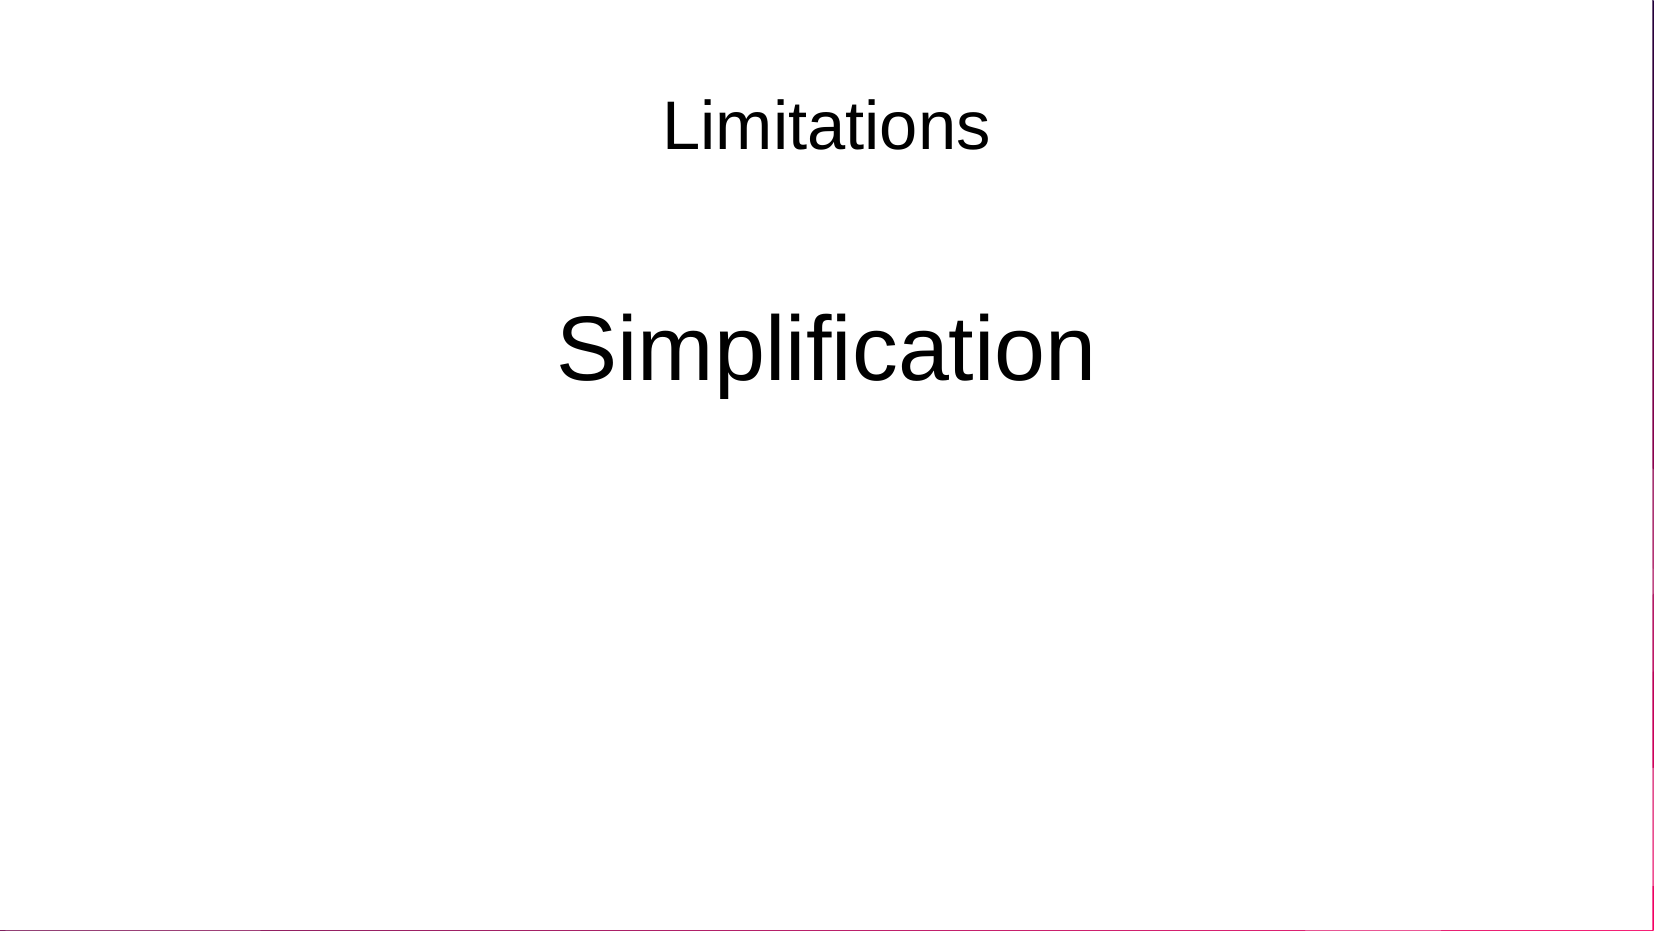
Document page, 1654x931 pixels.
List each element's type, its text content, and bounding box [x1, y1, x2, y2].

text_box Simplification [541, 290, 1112, 408]
title Limitations [88, 44, 1565, 207]
